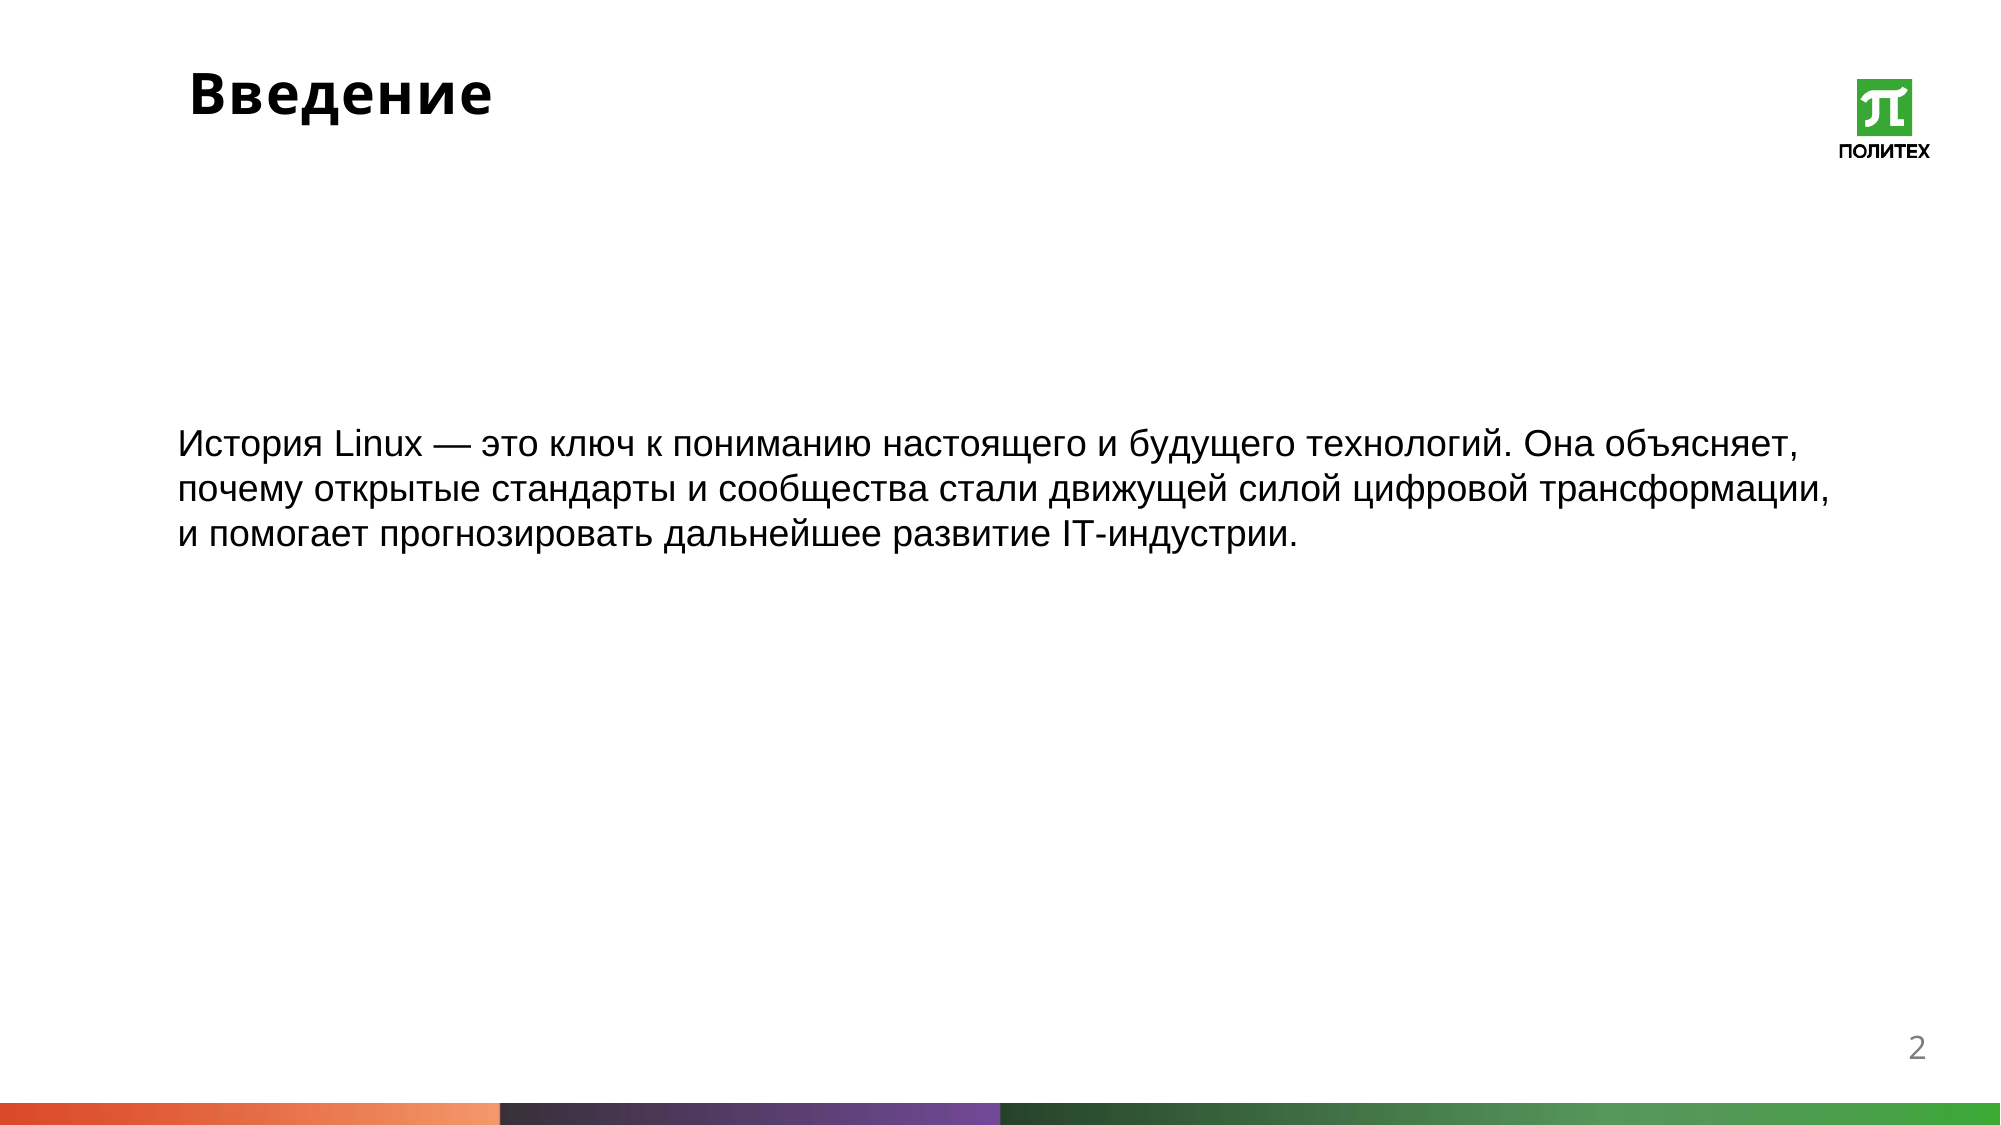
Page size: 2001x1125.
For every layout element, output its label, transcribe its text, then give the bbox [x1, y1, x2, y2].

text_box 2 [1904, 1025, 1938, 1072]
text_box История Linux — это ключ к пониманию настоящего и будущего технологий. Она объясняет, почему открытые стандарты и сообщества стали движущей силой цифровой трансформации, и помогает прогнозировать дальнейшее развитие IT-индустрии. [162, 411, 1876, 563]
title Введение [186, 41, 1556, 197]
